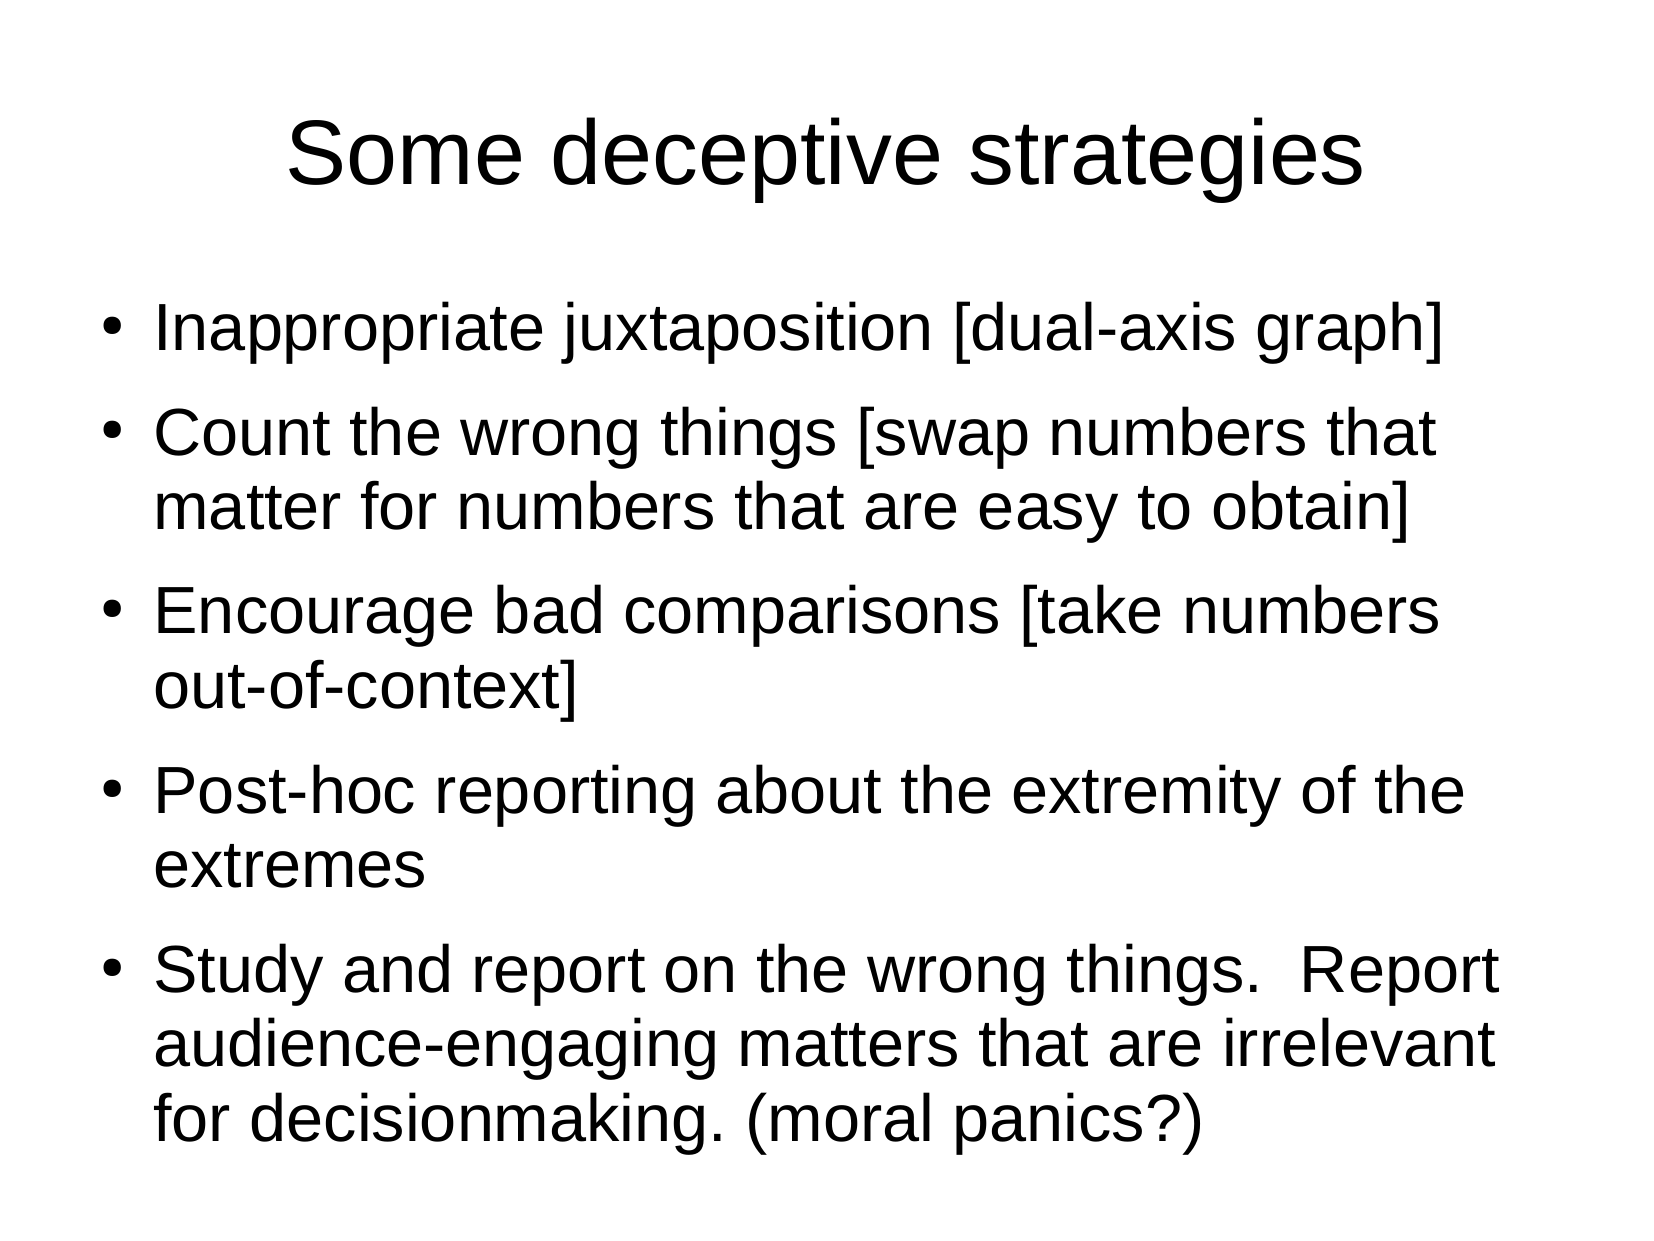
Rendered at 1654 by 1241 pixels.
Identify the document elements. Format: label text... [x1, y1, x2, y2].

title Some deceptive strategies [82, 49, 1571, 257]
list Inappropriate juxtaposition [dual-axis graph] Count the wrong things [swap numbers that matter for numbers that are easy to obtain] Encourage bad comparisons [take numbers out-of-context] Post-hoc reporting about the extremity of the extremes Study and report on the wrong things. Report audience-engaging matters that are irrelevant for decisionmaking. (moral panics?) [82, 290, 1571, 1154]
